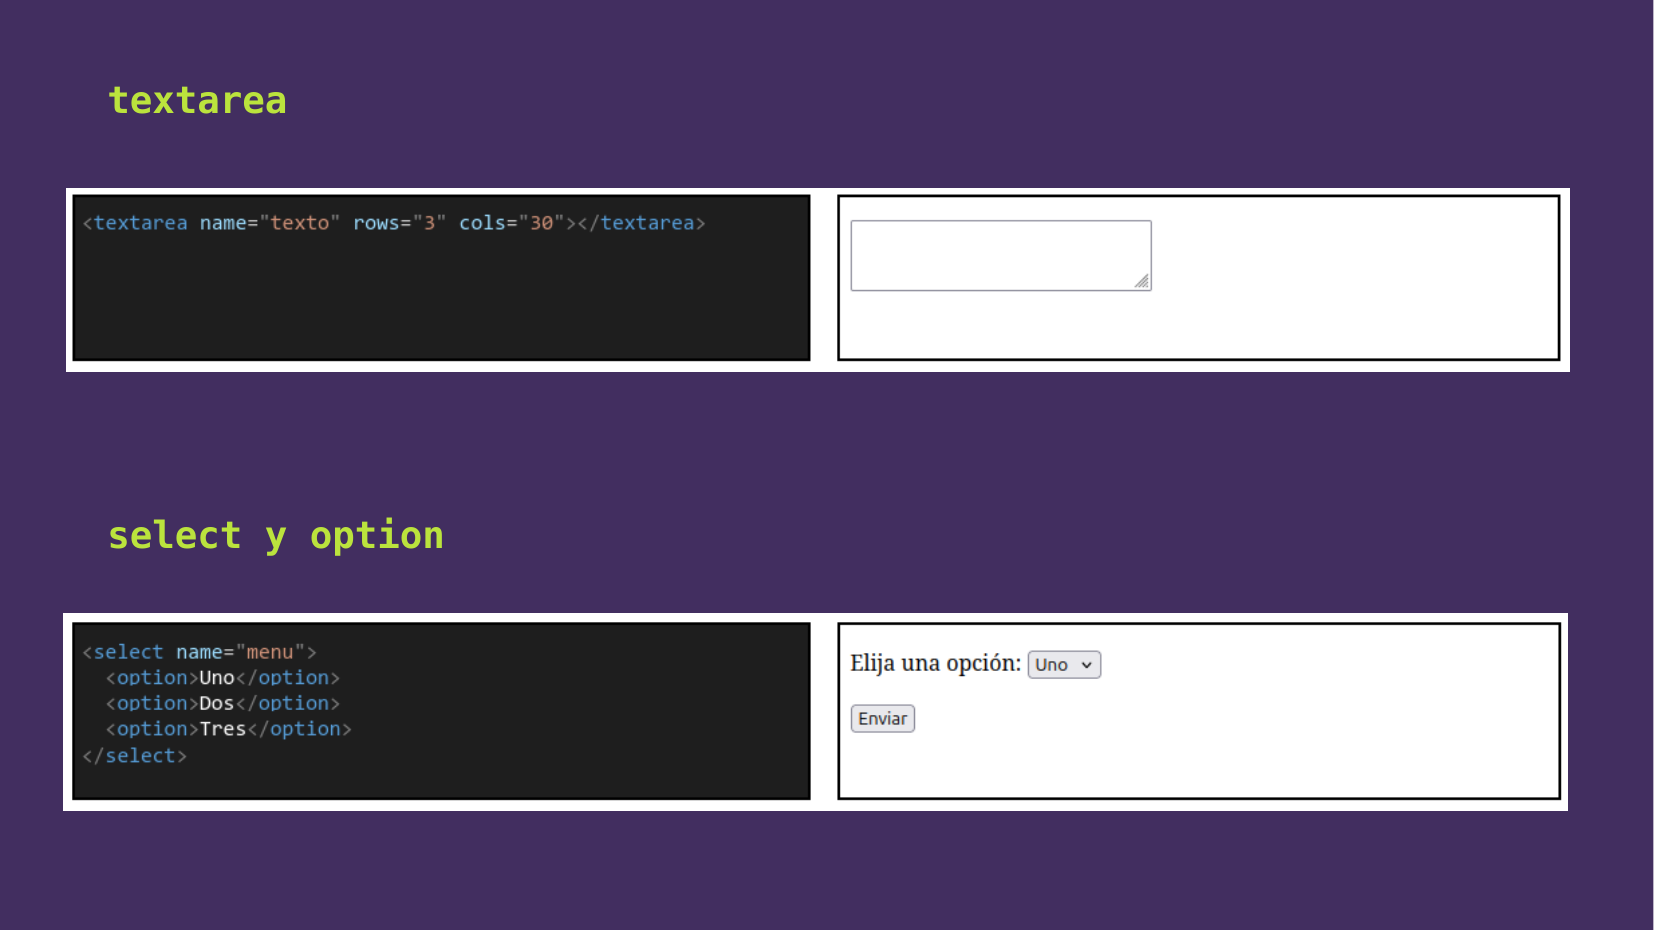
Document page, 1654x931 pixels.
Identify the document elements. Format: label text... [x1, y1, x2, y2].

list textarea select y option [62, 78, 1428, 837]
picture [63, 613, 1568, 811]
picture [66, 188, 1570, 372]
